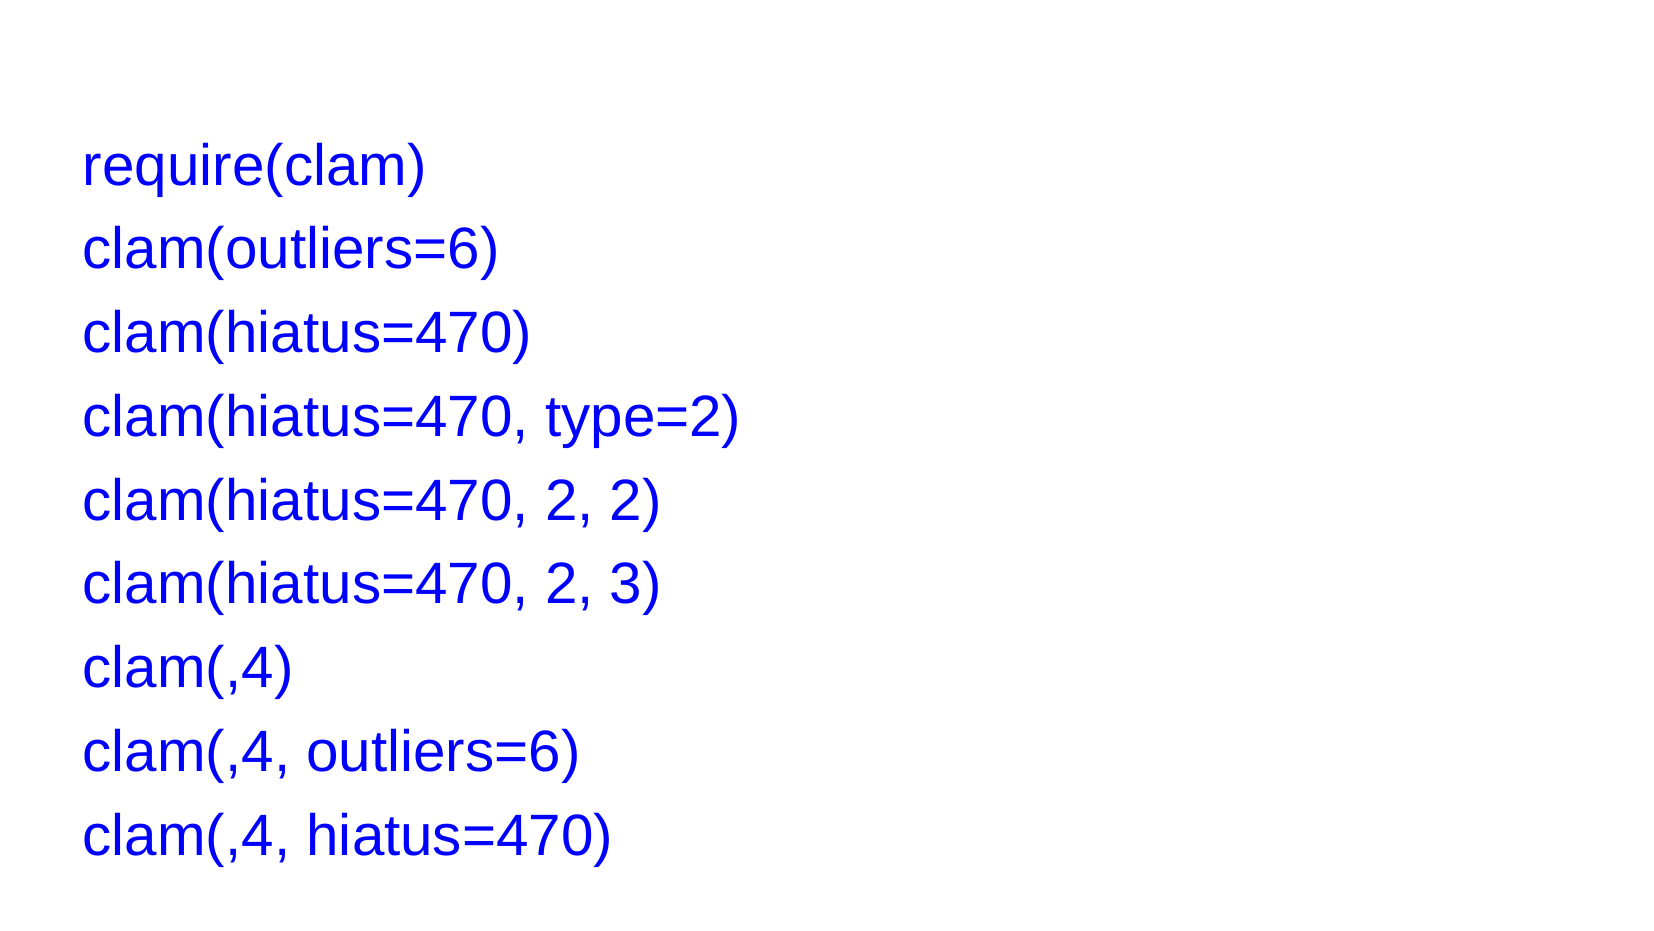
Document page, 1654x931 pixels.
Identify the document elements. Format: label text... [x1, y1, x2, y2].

text_box require(clam) clam(outliers=6) clam(hiatus=470) clam(hiatus=470, type=2) clam(hiatus=470, 2, 2) clam(hiatus=470, 2, 3) clam(,4) clam(,4, outliers=6) clam(,4, hiatus=470) [82, 159, 1570, 844]
